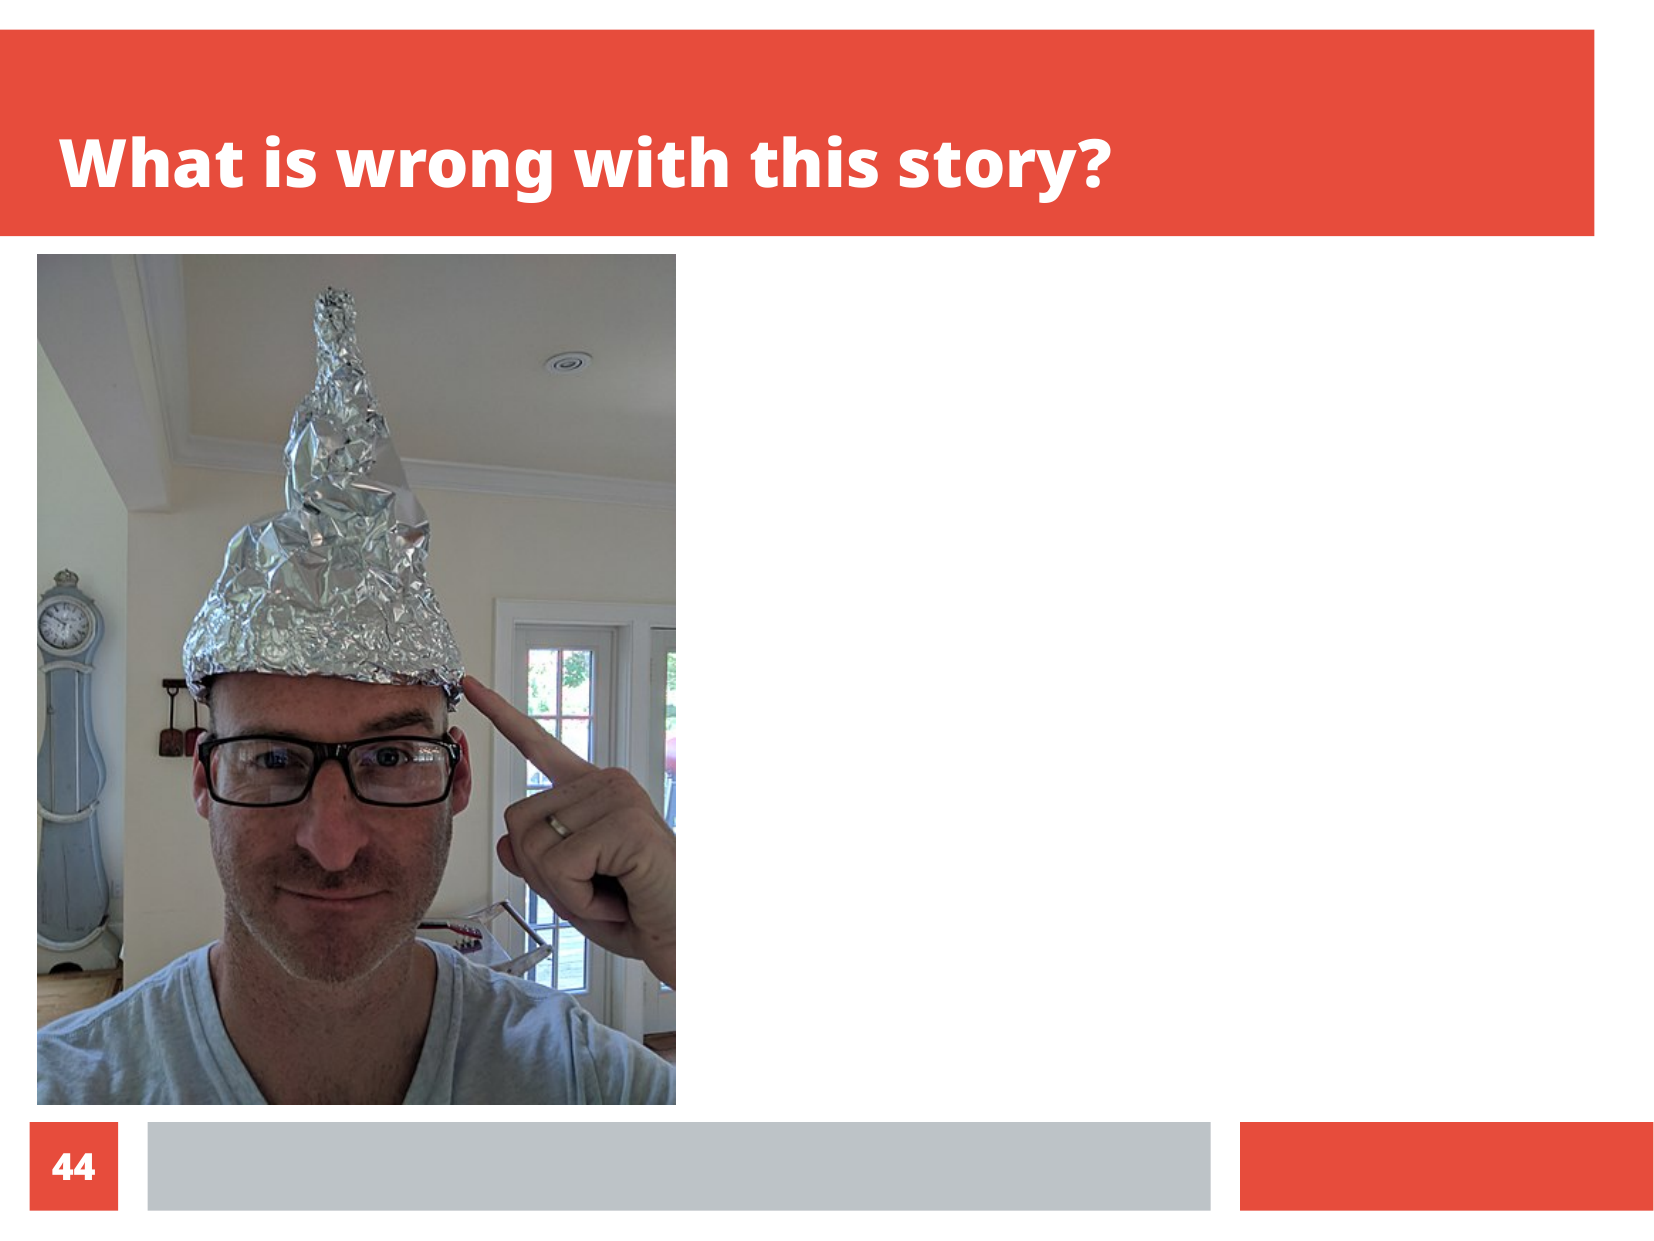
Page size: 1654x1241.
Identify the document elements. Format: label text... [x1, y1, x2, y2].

title What is wrong with this story? [59, 59, 1595, 207]
picture [37, 254, 676, 1105]
